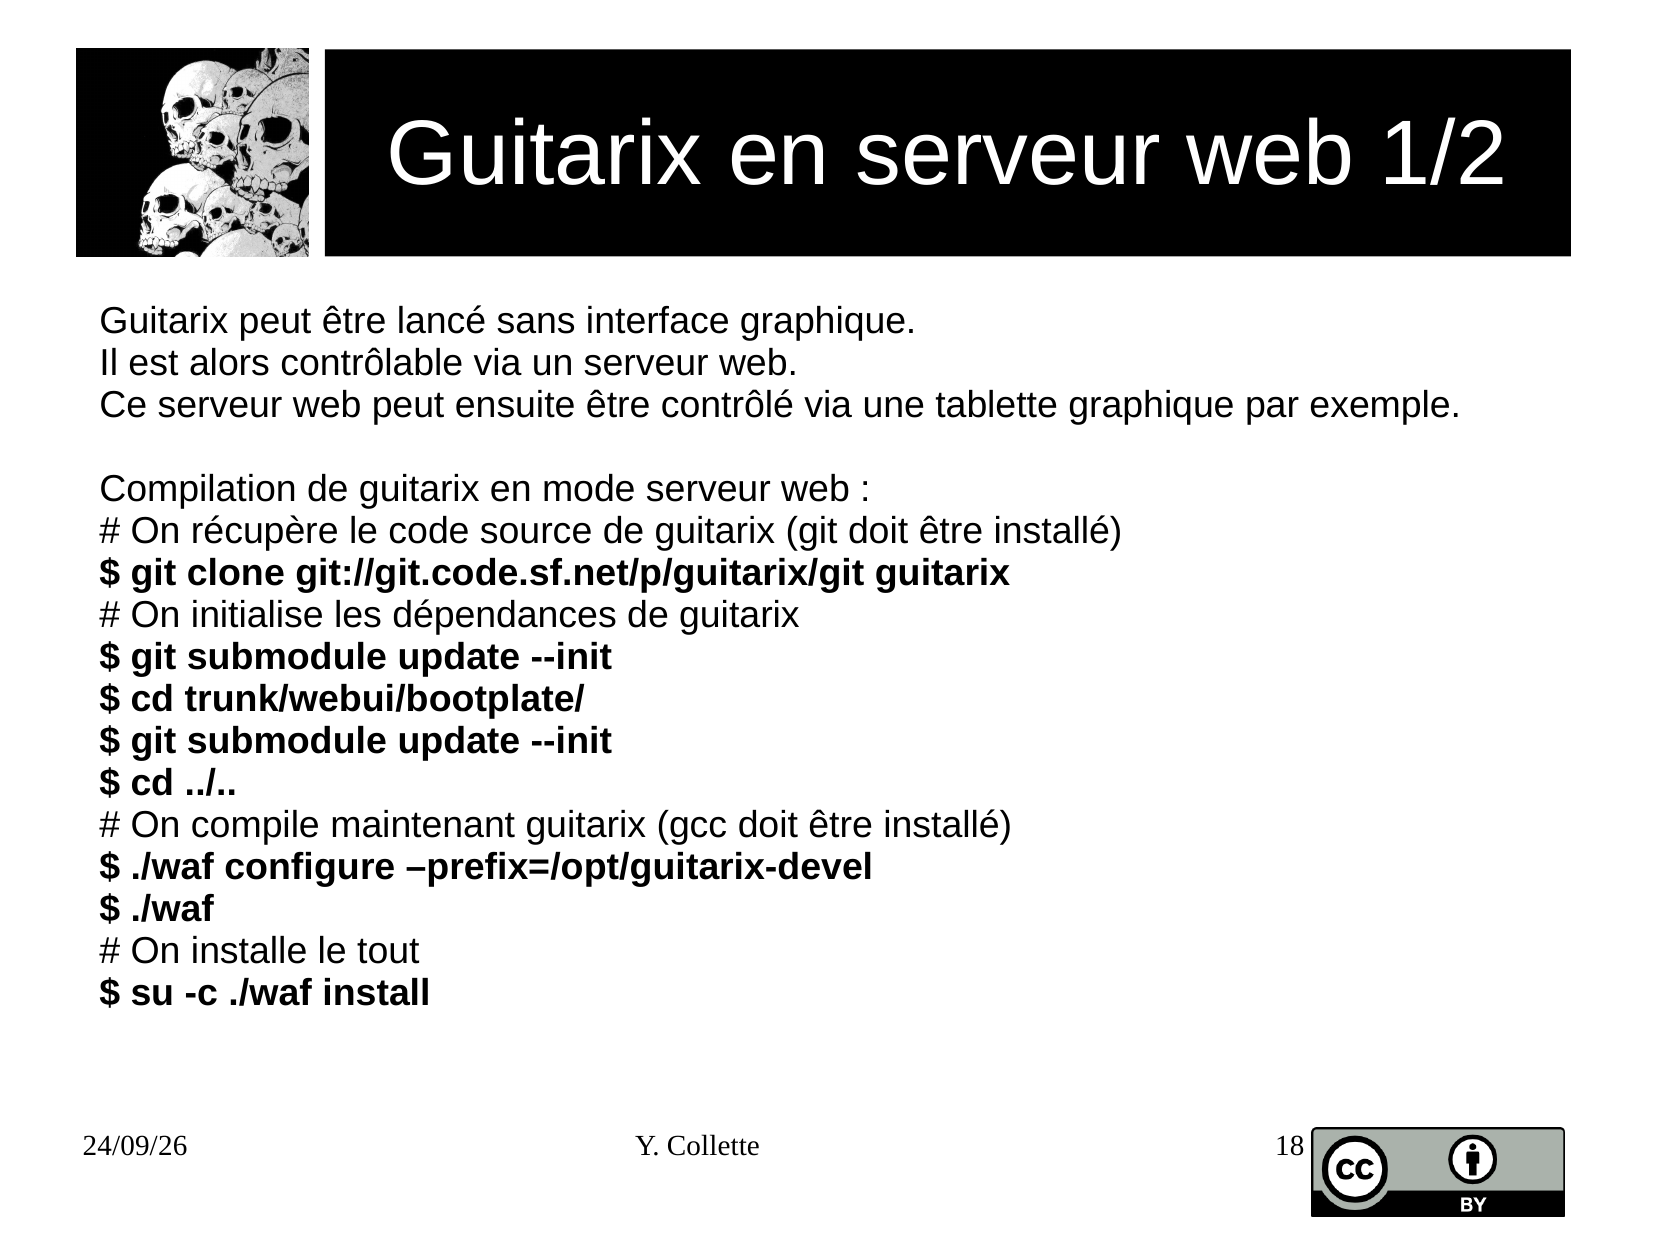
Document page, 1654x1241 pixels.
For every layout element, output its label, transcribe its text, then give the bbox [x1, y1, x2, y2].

picture [76, 48, 309, 257]
picture [1311, 1127, 1565, 1217]
text_box Guitarix peut être lancé sans interface graphique. Il est alors contrôlable via un serveur web. Ce serveur web peut ensuite être contrôlé via une tablette graphique par exemple. Compilation de guitarix en mode serveur web : # On récupère le code source de guitarix (git doit être installé) $ git clone git://git.code.sf.net/p/guitarix/git guitarix # On initialise les dépendances de guitarix $ git submodule update --init $ cd trunk/webui/bootplate/ $ git submodule update --init $ cd ../.. # On compile maintenant guitarix (gcc doit être installé) $ ./waf configure –prefix=/opt/guitarix-devel $ ./waf # On installe le tout $ su -c ./waf install [84, 291, 1568, 1021]
title Guitarix en serveur web 1/2 [324, 49, 1571, 257]
